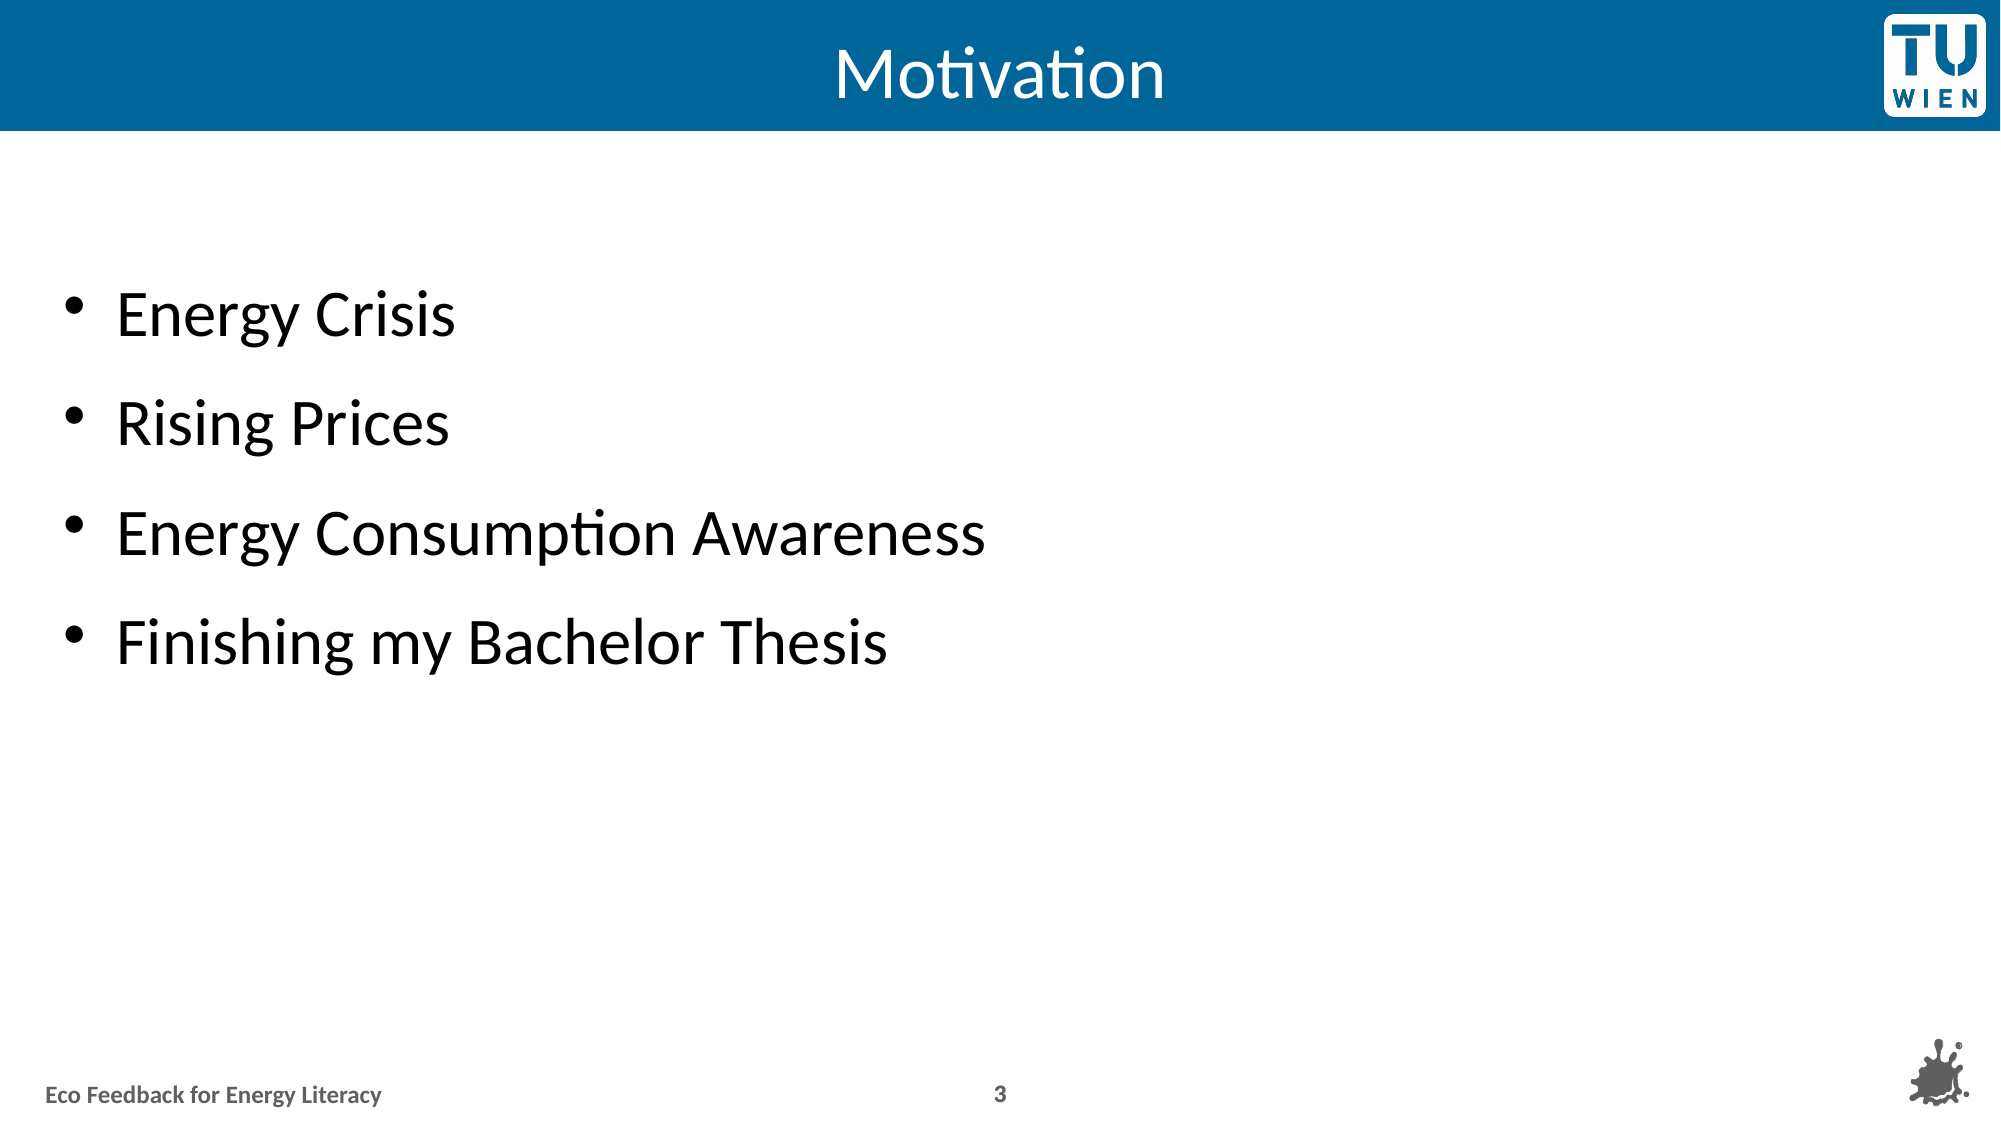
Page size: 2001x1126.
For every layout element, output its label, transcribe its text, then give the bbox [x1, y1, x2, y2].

list Energy Crisis Rising Prices Energy Consumption Awareness Finishing my Bachelor Thesis [25, 150, 1969, 1048]
title Motivation [137, 6, 1863, 131]
slide_number <number> [882, 1067, 1119, 1118]
picture [1885, 15, 1985, 116]
